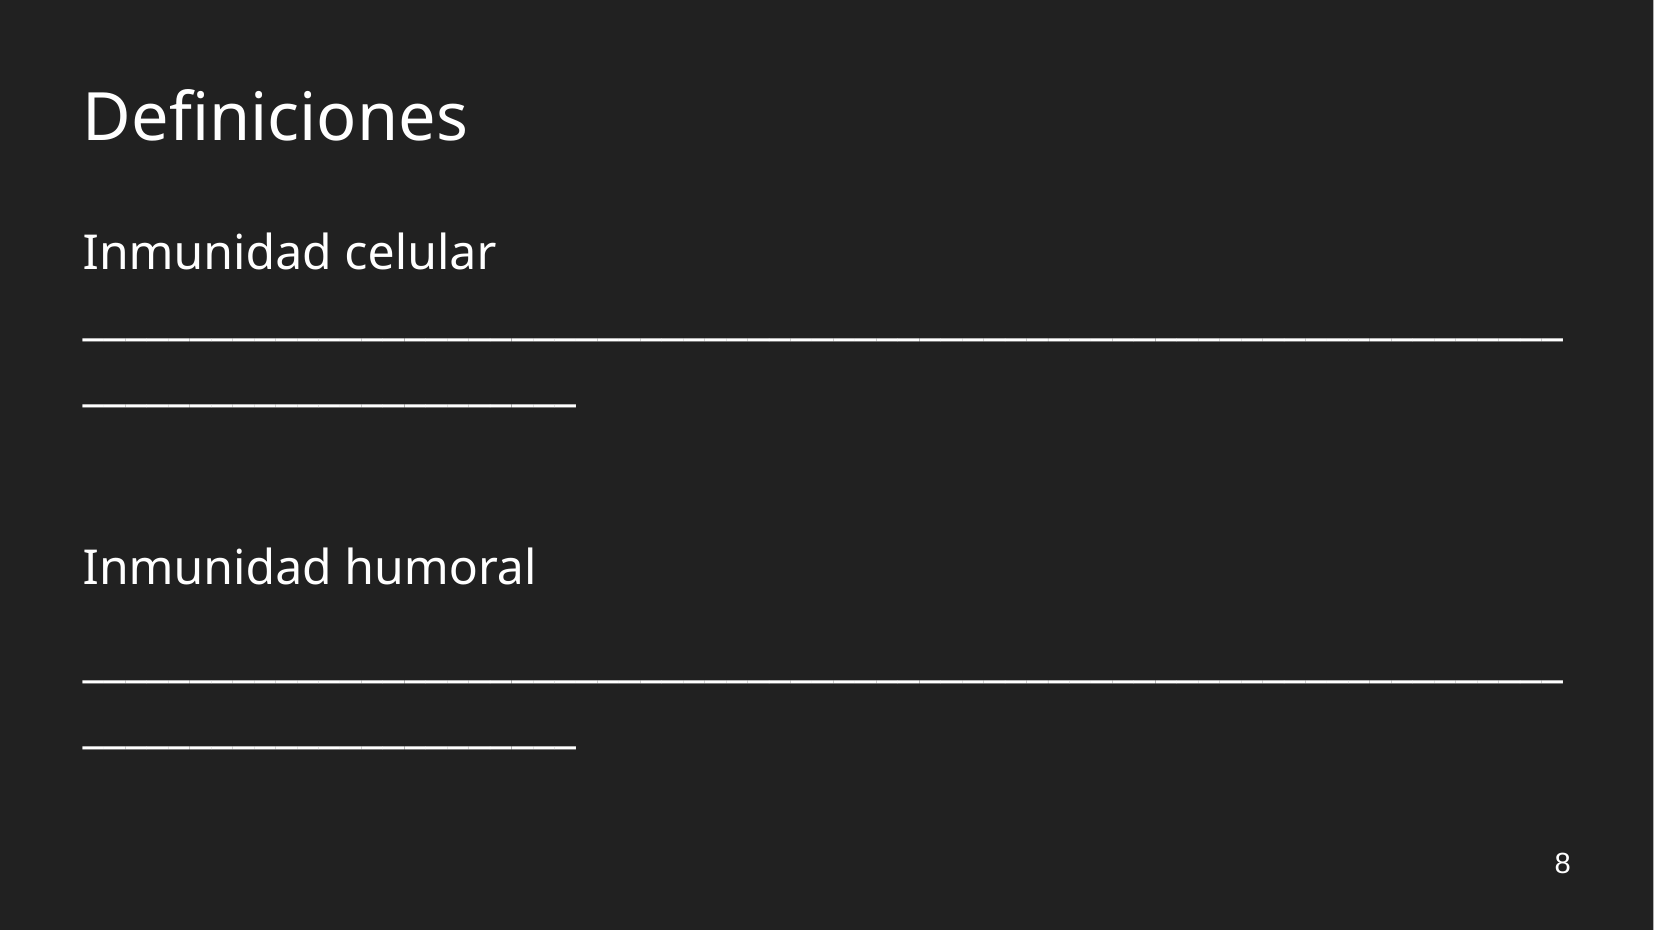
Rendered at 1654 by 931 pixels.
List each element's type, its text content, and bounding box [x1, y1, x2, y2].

title Definiciones [82, 37, 1571, 193]
list Inmunidad celular ____________________________________________________________________________________________ Inmunidad humoral ____________________________________________________________________________________________ [82, 217, 1571, 758]
